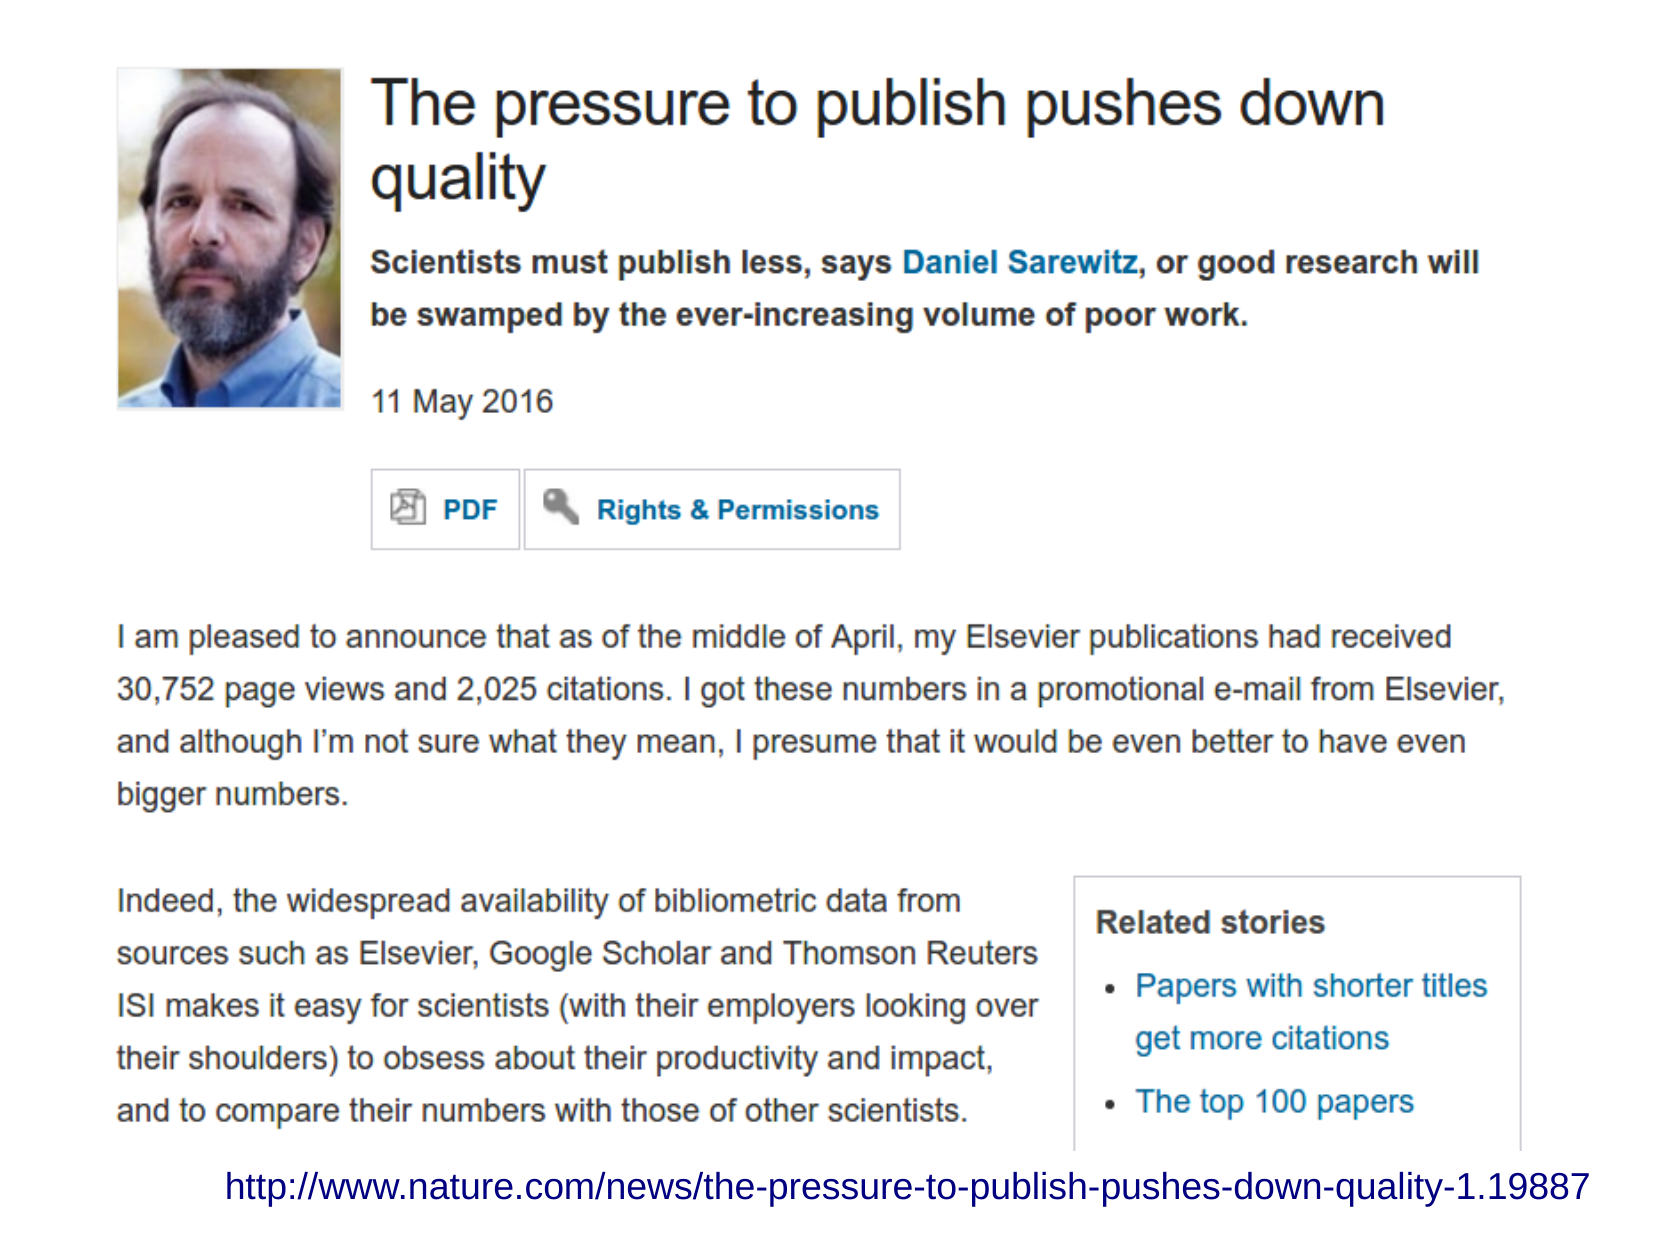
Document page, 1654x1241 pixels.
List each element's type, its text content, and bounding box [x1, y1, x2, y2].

picture [108, 44, 1570, 1151]
text_box http://www.nature.com/news/the-pressure-to-publish-pushes-down-quality-1.19887 [210, 1158, 1606, 1216]
